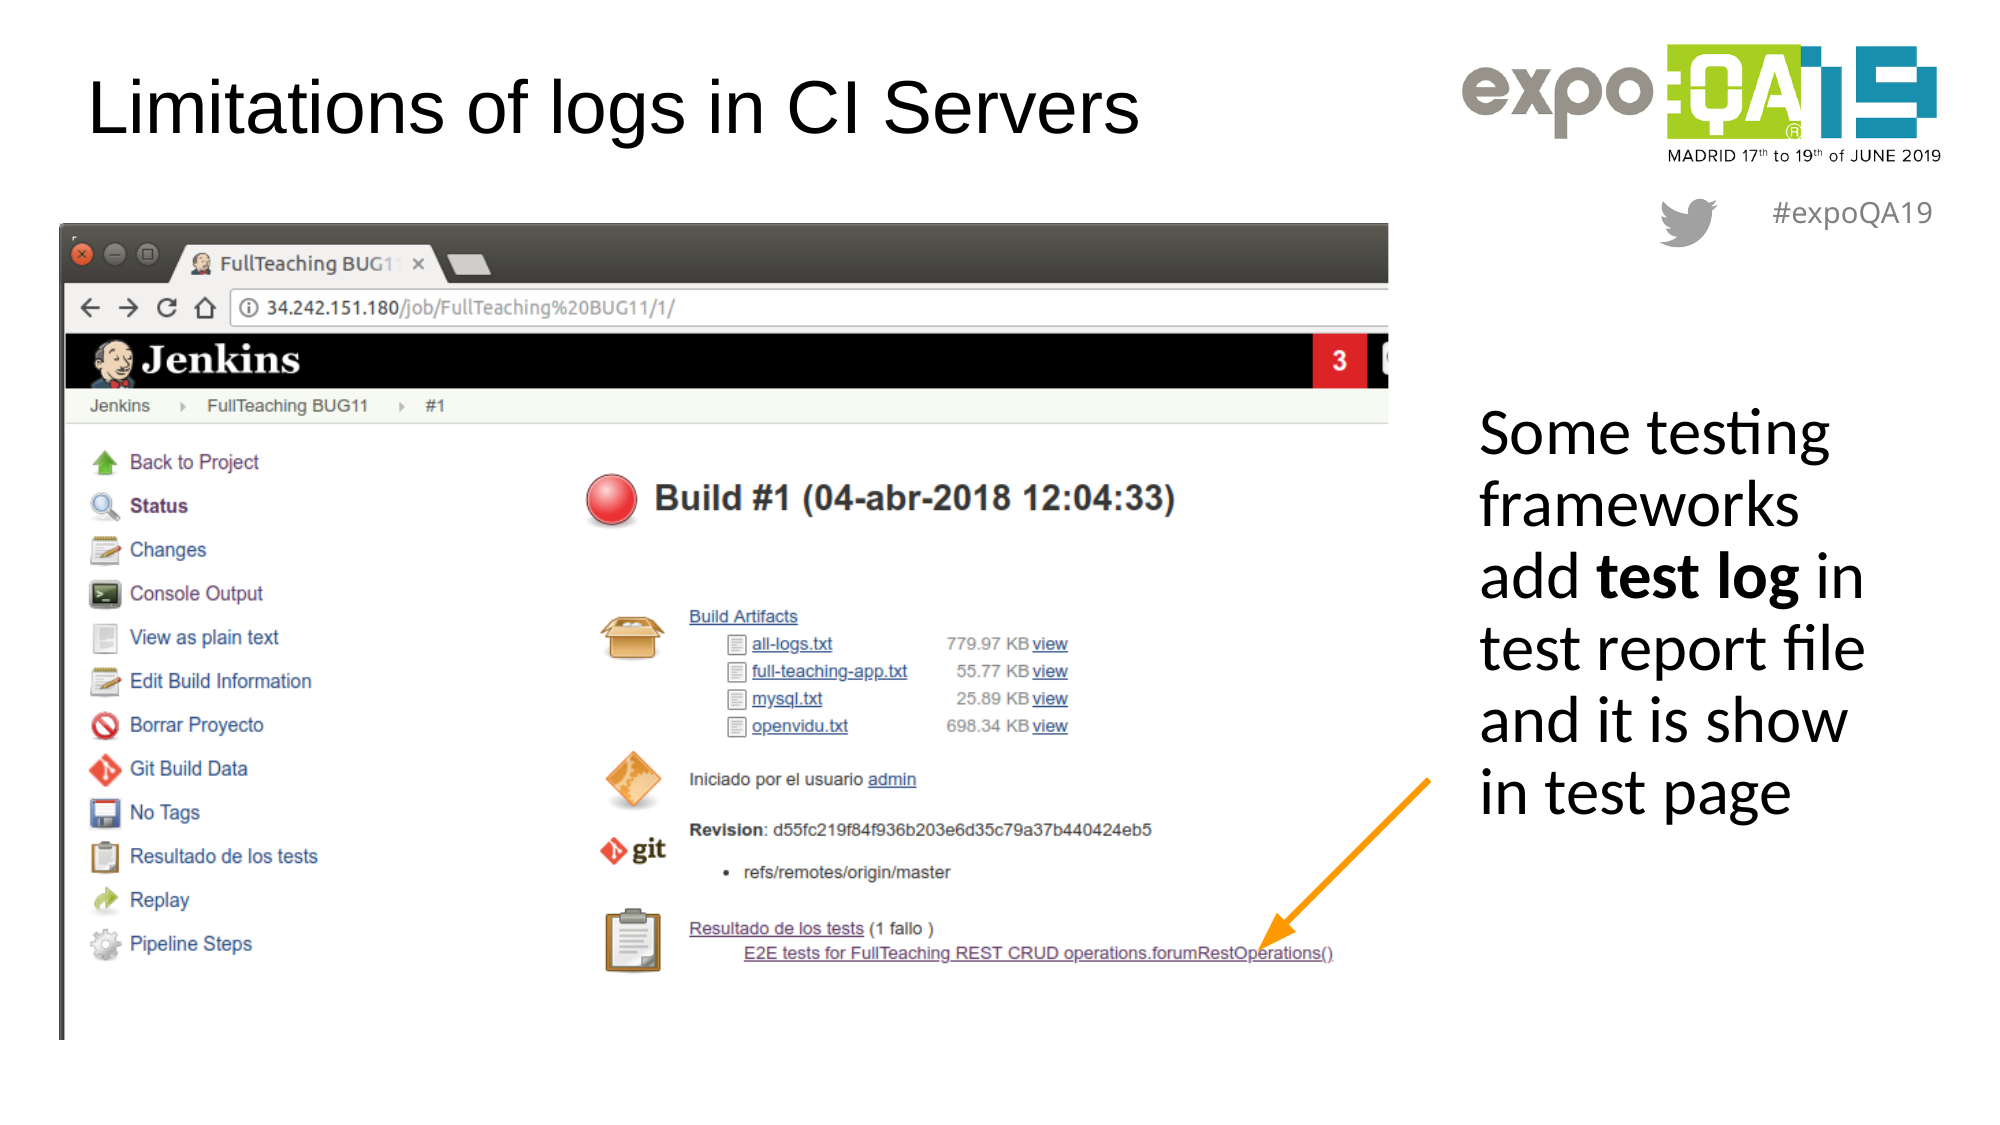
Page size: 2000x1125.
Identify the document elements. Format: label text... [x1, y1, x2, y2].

picture [59, 223, 1389, 1040]
picture [1659, 193, 1718, 253]
title Limitations of logs in CI Servers [72, 54, 1277, 164]
list Some testing frameworks add test log in test report file and it is show in test page [1464, 389, 1926, 957]
picture [1429, 37, 1948, 165]
